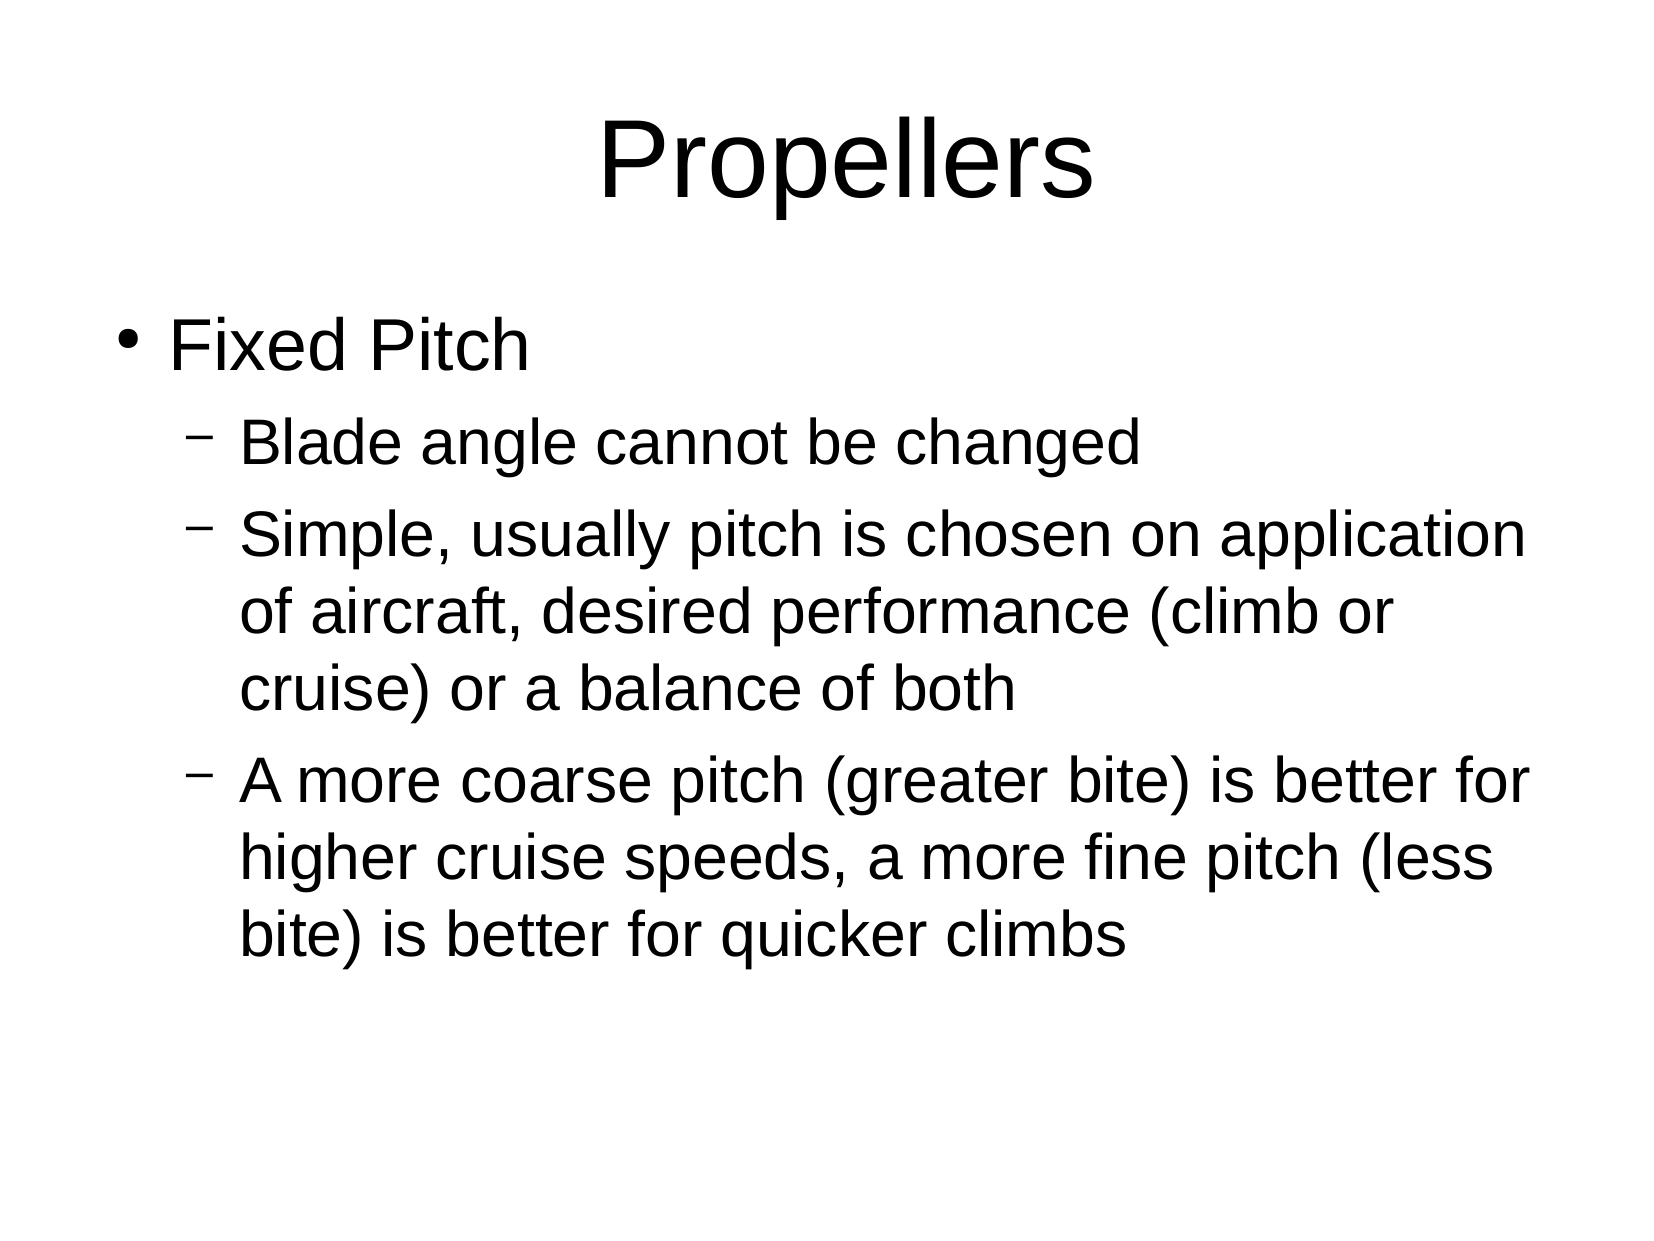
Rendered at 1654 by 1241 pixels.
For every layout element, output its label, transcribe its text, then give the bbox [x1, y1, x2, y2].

title Propellers [82, 49, 1571, 257]
list Fixed Pitch Blade angle cannot be changed Simple, usually pitch is chosen on application of aircraft, desired performance (climb or cruise) or a balance of both A more coarse pitch (greater bite) is better for higher cruise speeds, a more fine pitch (less bite) is better for quicker climbs [82, 289, 1571, 1108]
